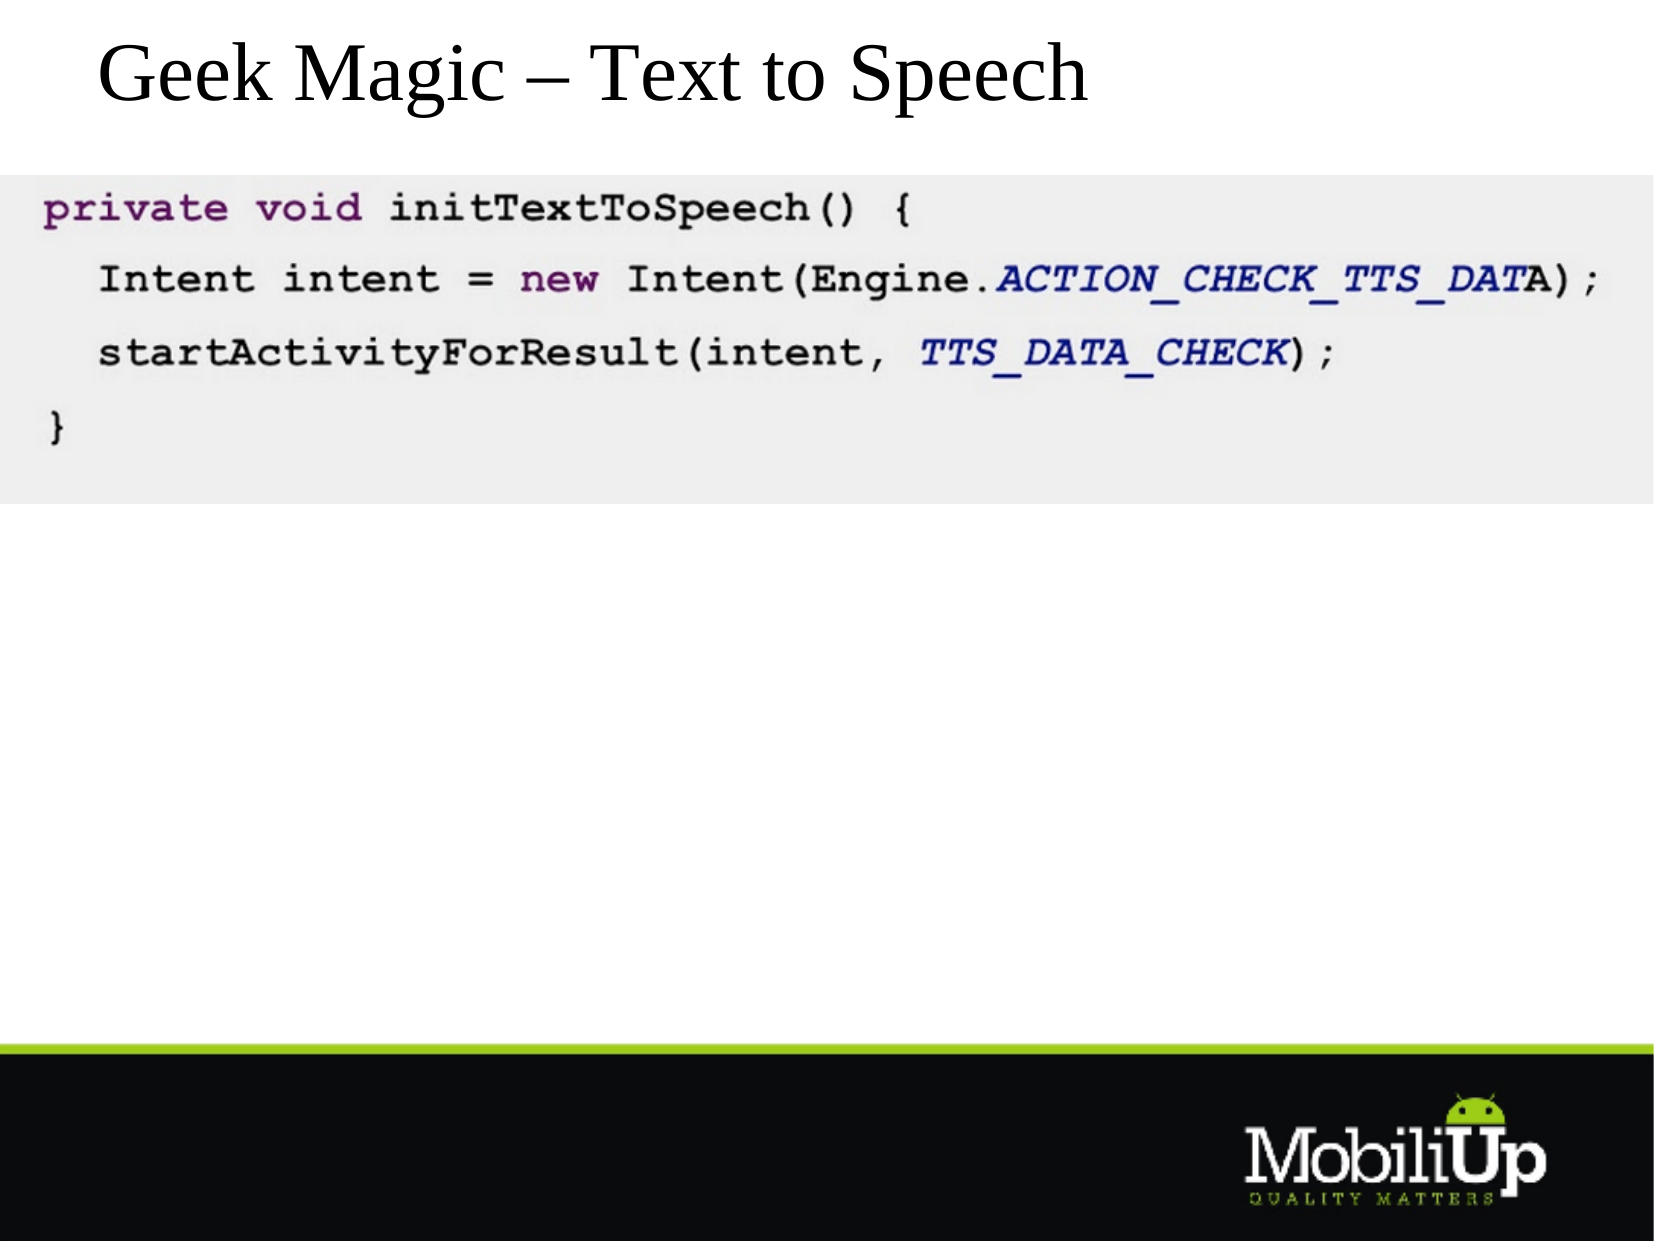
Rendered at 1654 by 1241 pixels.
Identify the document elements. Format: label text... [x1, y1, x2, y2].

title Geek Magic – Text to Speech [82, 9, 1571, 125]
picture [0, 0, 1654, 1241]
